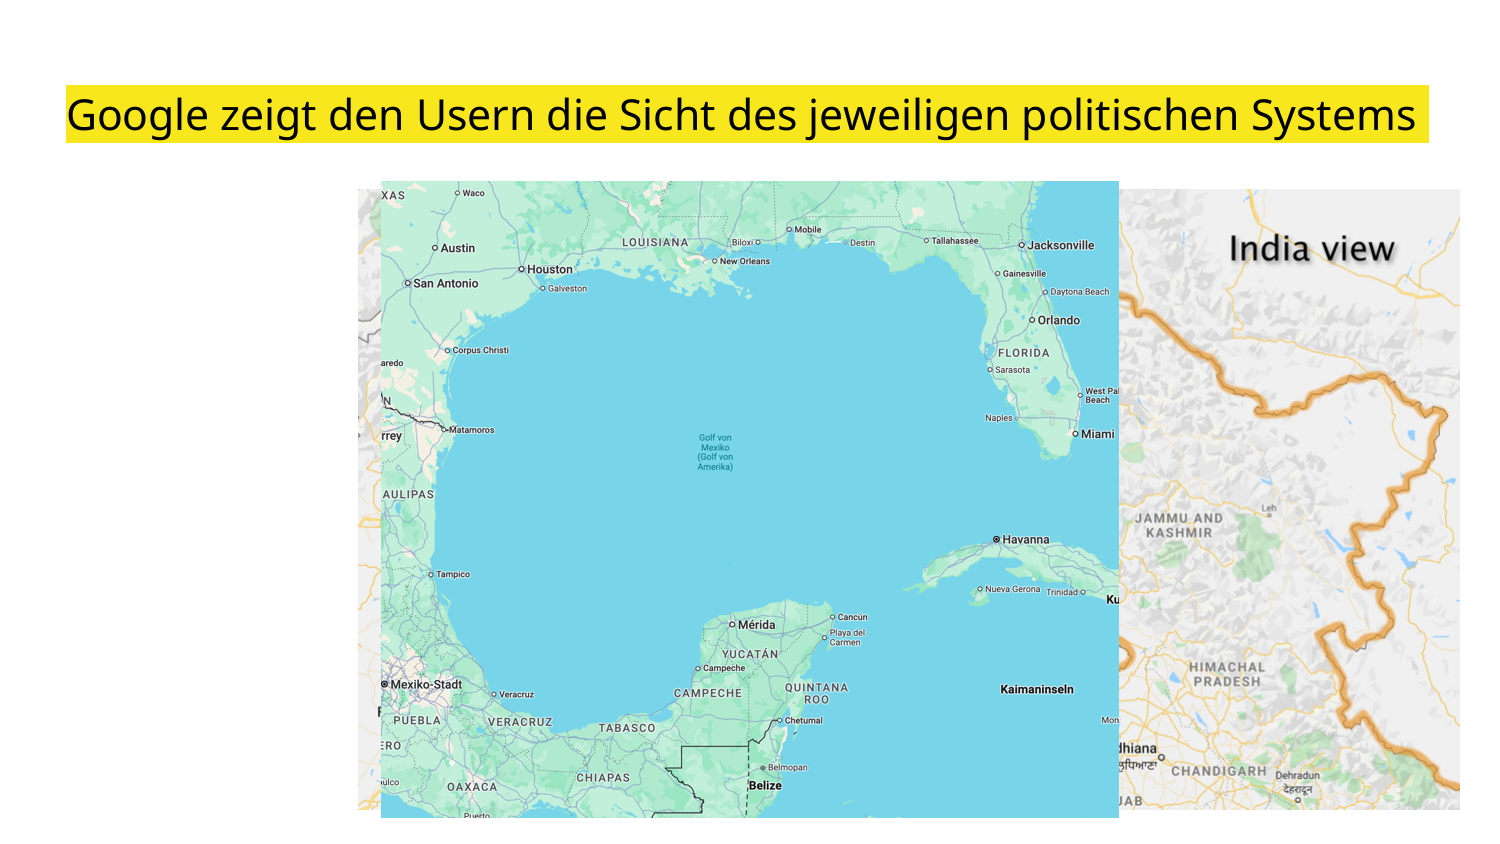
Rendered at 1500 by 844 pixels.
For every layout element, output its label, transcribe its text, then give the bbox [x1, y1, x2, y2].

picture [358, 181, 1460, 819]
title Google zeigt den Usern die Sicht des jeweiligen politischen Systems [51, 72, 1449, 167]
